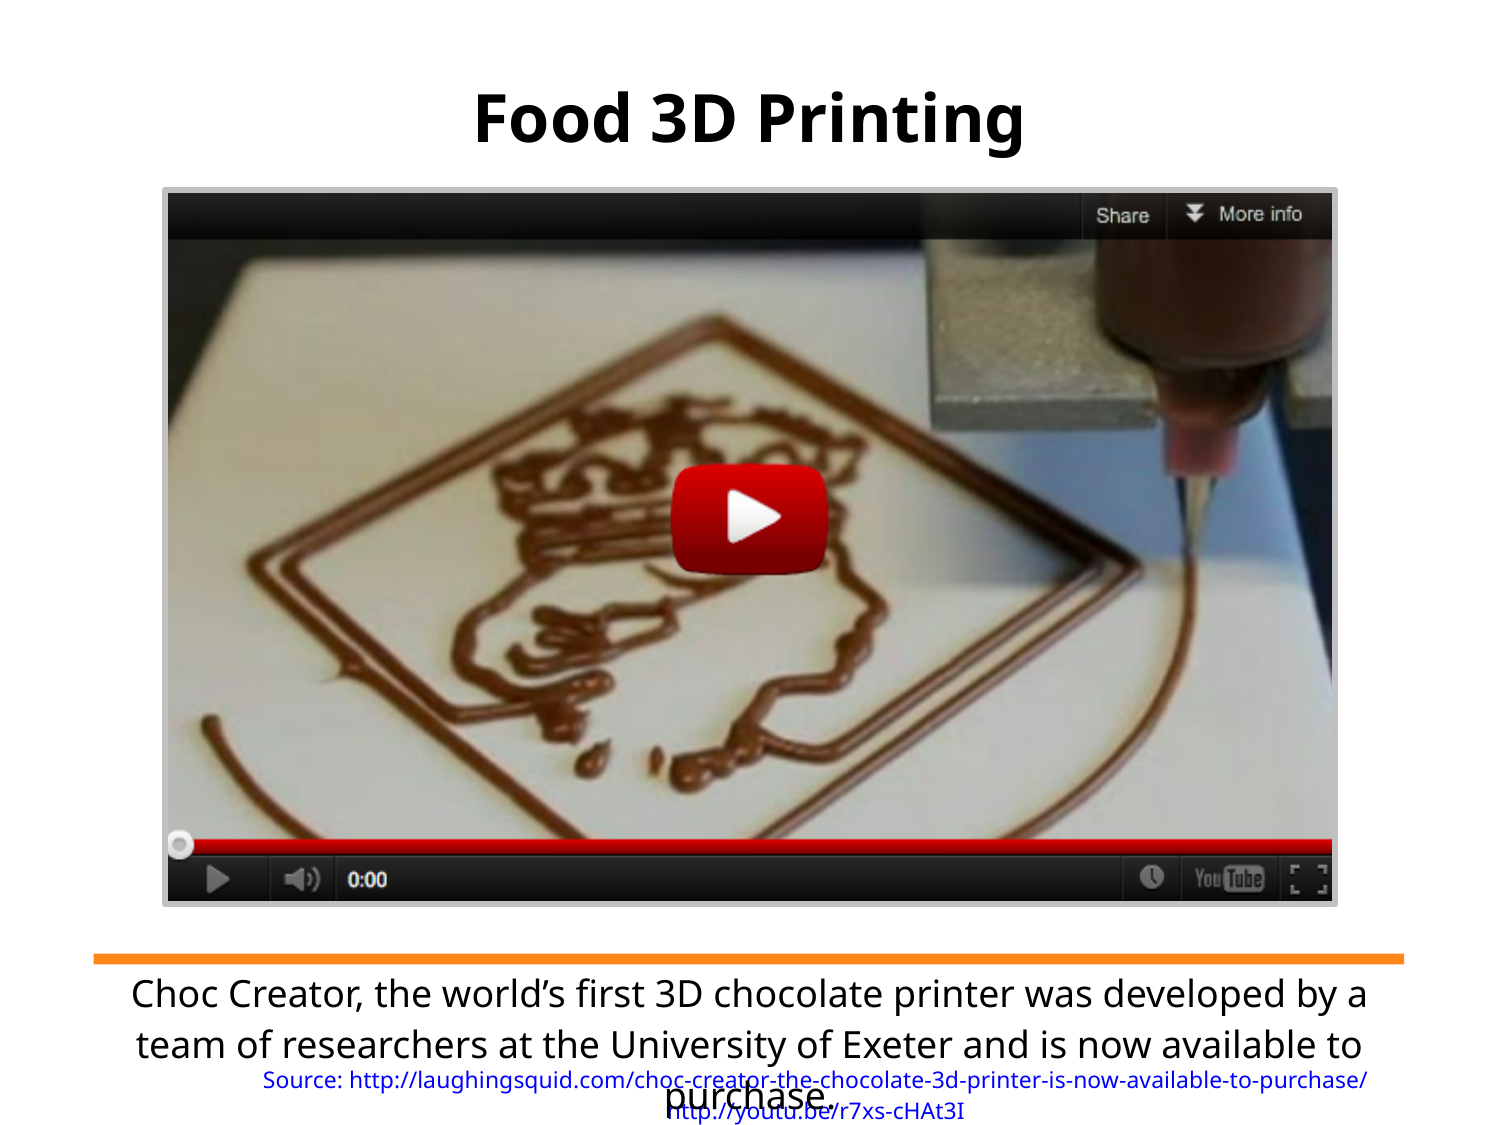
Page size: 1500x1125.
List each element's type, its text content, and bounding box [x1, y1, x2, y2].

text_box Source: http://laughingsquid.com/choc-creator-the-chocolate-3d-printer-is-now-available-to-purchase/ http://youtu.be/r7xs-cHAt3I [248, 1064, 1252, 1123]
title Food 3D Printing [44, 44, 1456, 188]
text_box Choc Creator, the world’s first 3D chocolate printer was developed by a team of researchers at the University of Exeter and is now available to purchase. [70, 960, 1430, 1064]
picture [0, 0, 1500, 1125]
